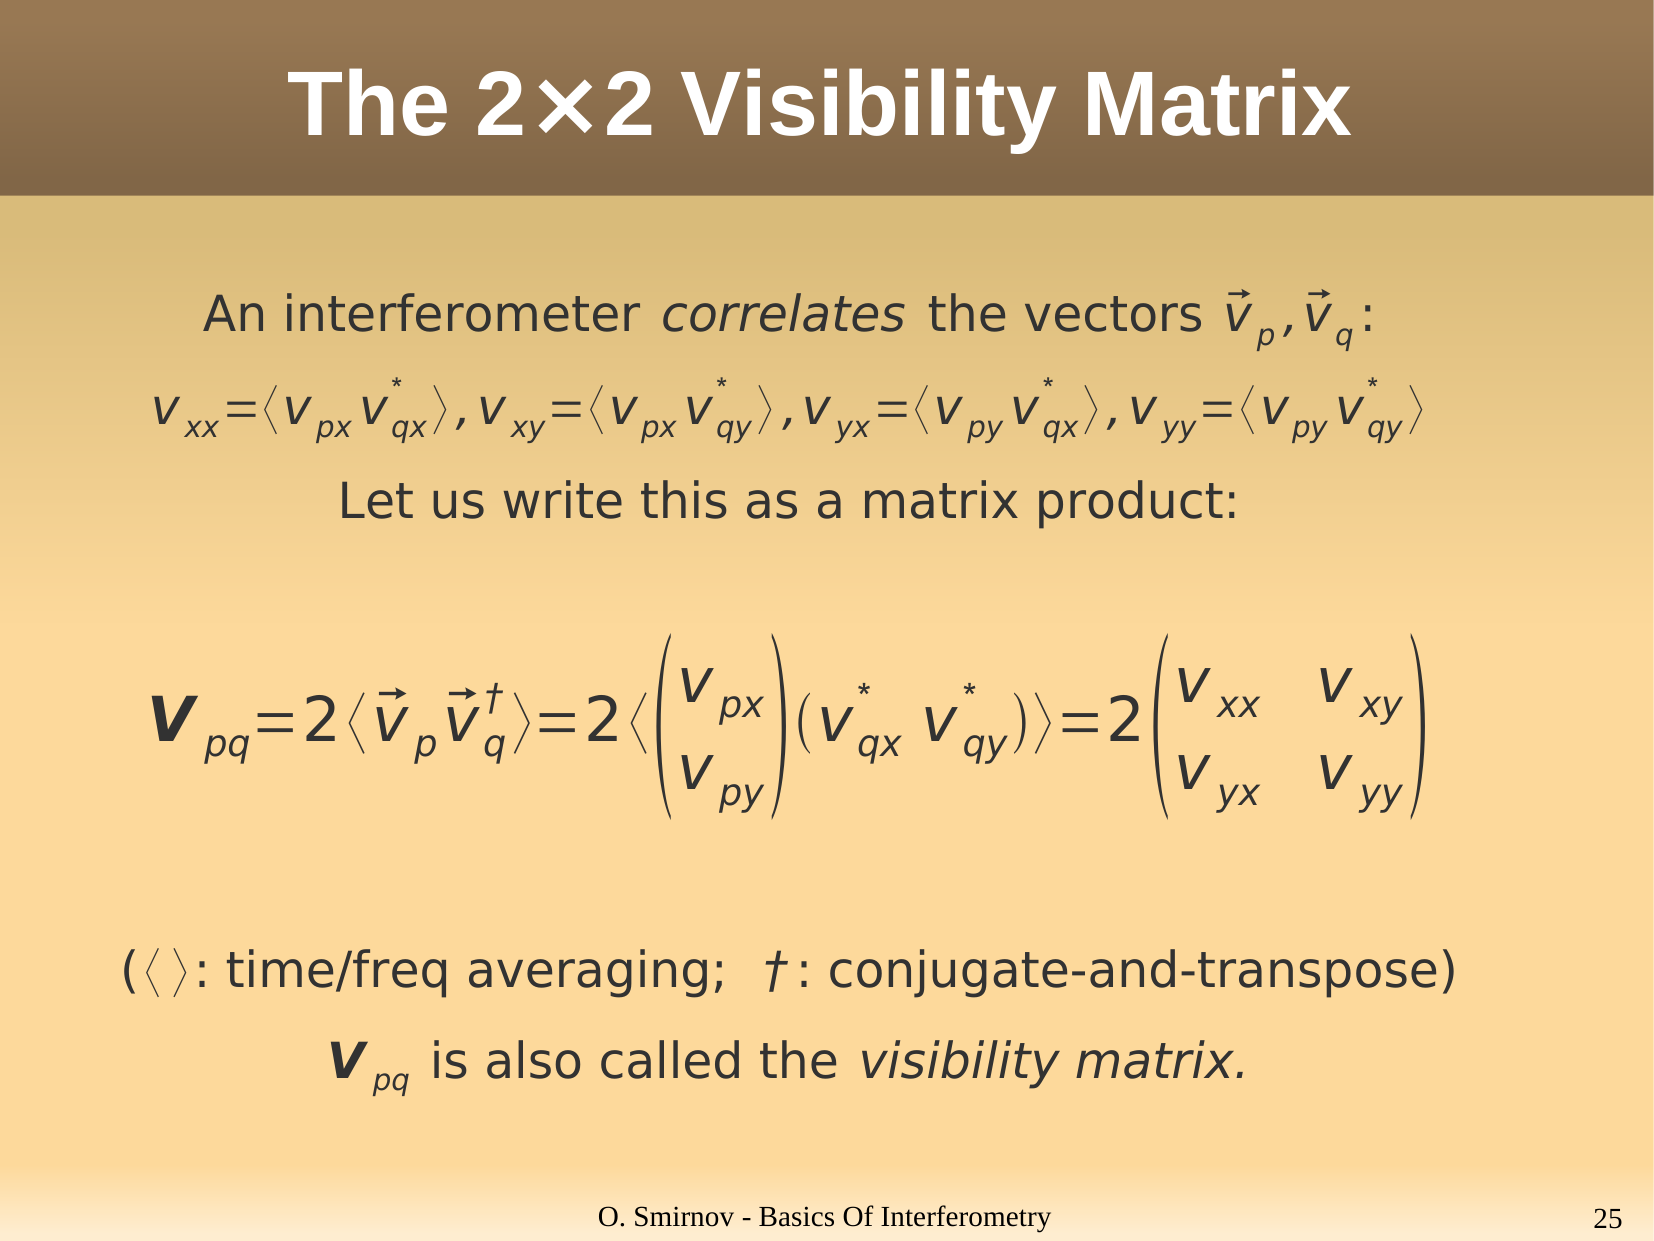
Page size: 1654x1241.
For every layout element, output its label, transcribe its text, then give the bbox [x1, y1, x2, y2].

title The 2×2 Visibility Matrix [76, 0, 1565, 208]
chart [114, 262, 1463, 1241]
picture [0, 0, 1654, 1241]
